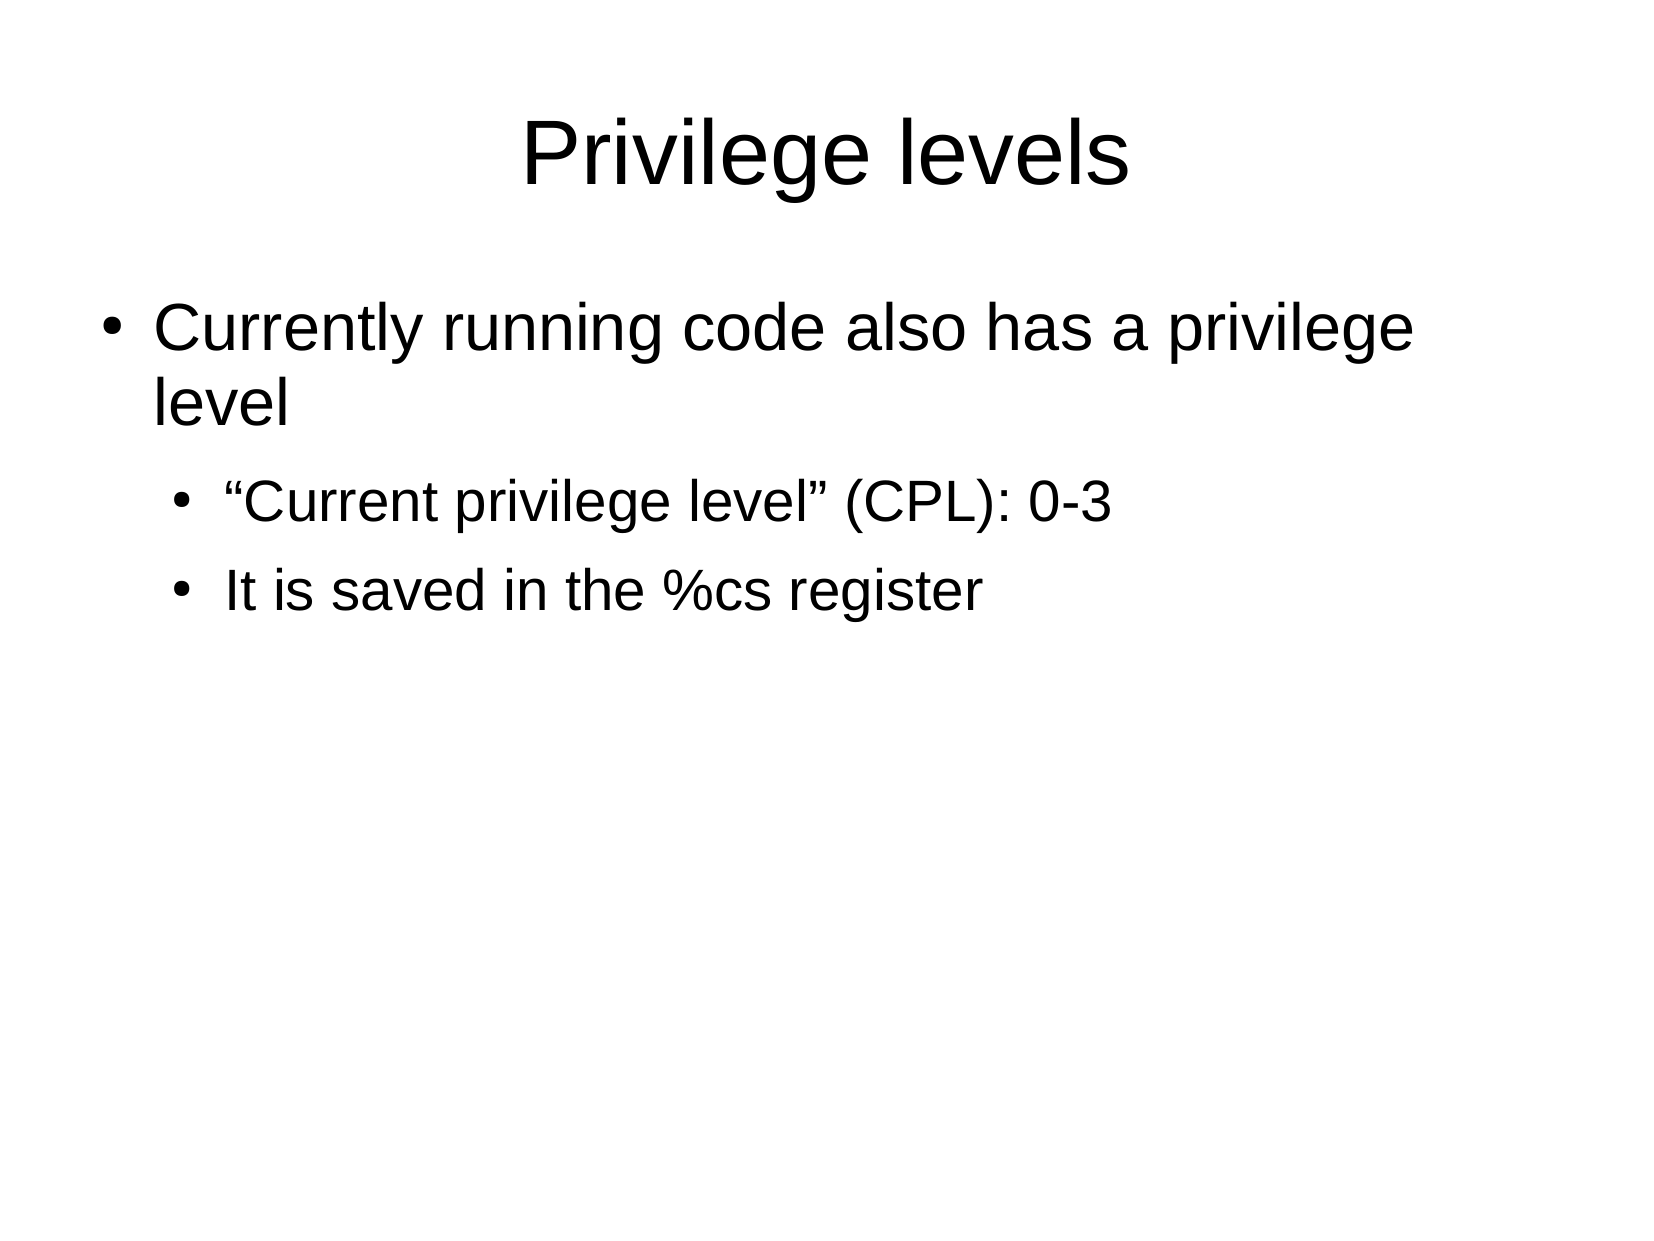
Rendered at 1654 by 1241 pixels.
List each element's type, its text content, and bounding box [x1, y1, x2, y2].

title Privilege levels [82, 49, 1571, 257]
list Currently running code also has a privilege level “Current privilege level” (CPL): 0-3 It is saved in the %cs register [82, 290, 1571, 1010]
